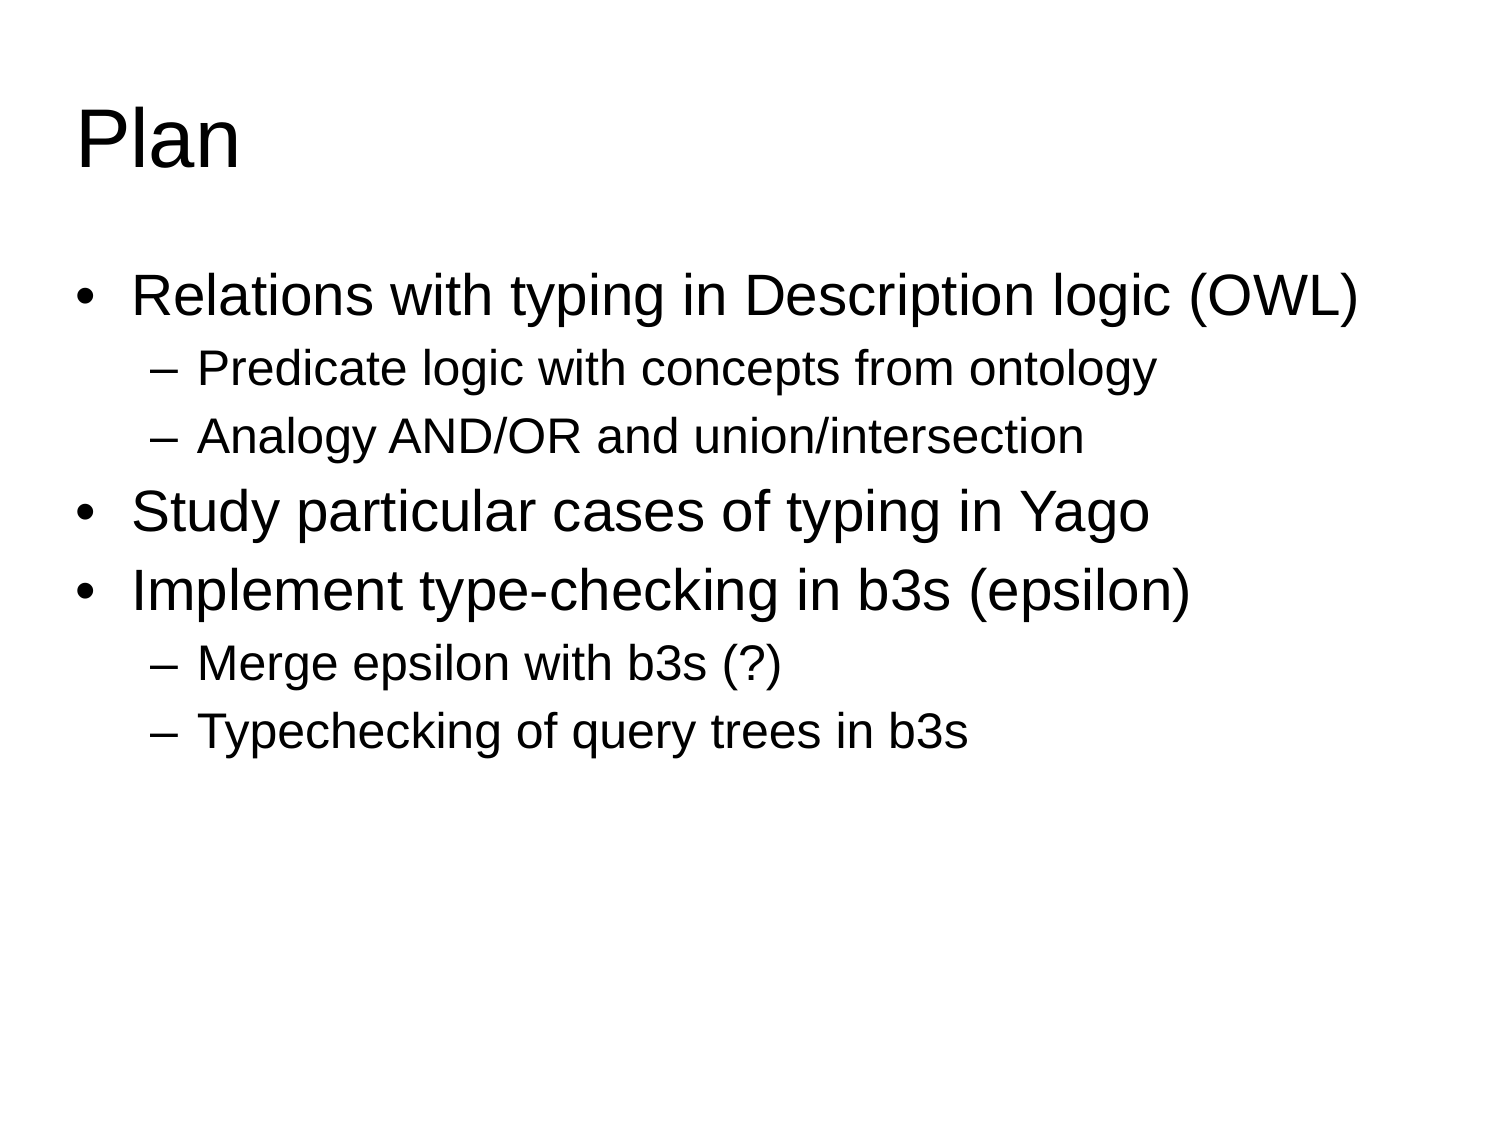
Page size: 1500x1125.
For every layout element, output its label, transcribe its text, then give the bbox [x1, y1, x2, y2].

title Plan [75, 45, 1426, 233]
list Relations with typing in Description logic (OWL) Predicate logic with concepts from ontology Analogy AND/OR and union/intersection Study particular cases of typing in Yago Implement type-checking in b3s (epsilon) Merge epsilon with b3s (?) Typechecking of query trees in b3s [75, 262, 1426, 916]
